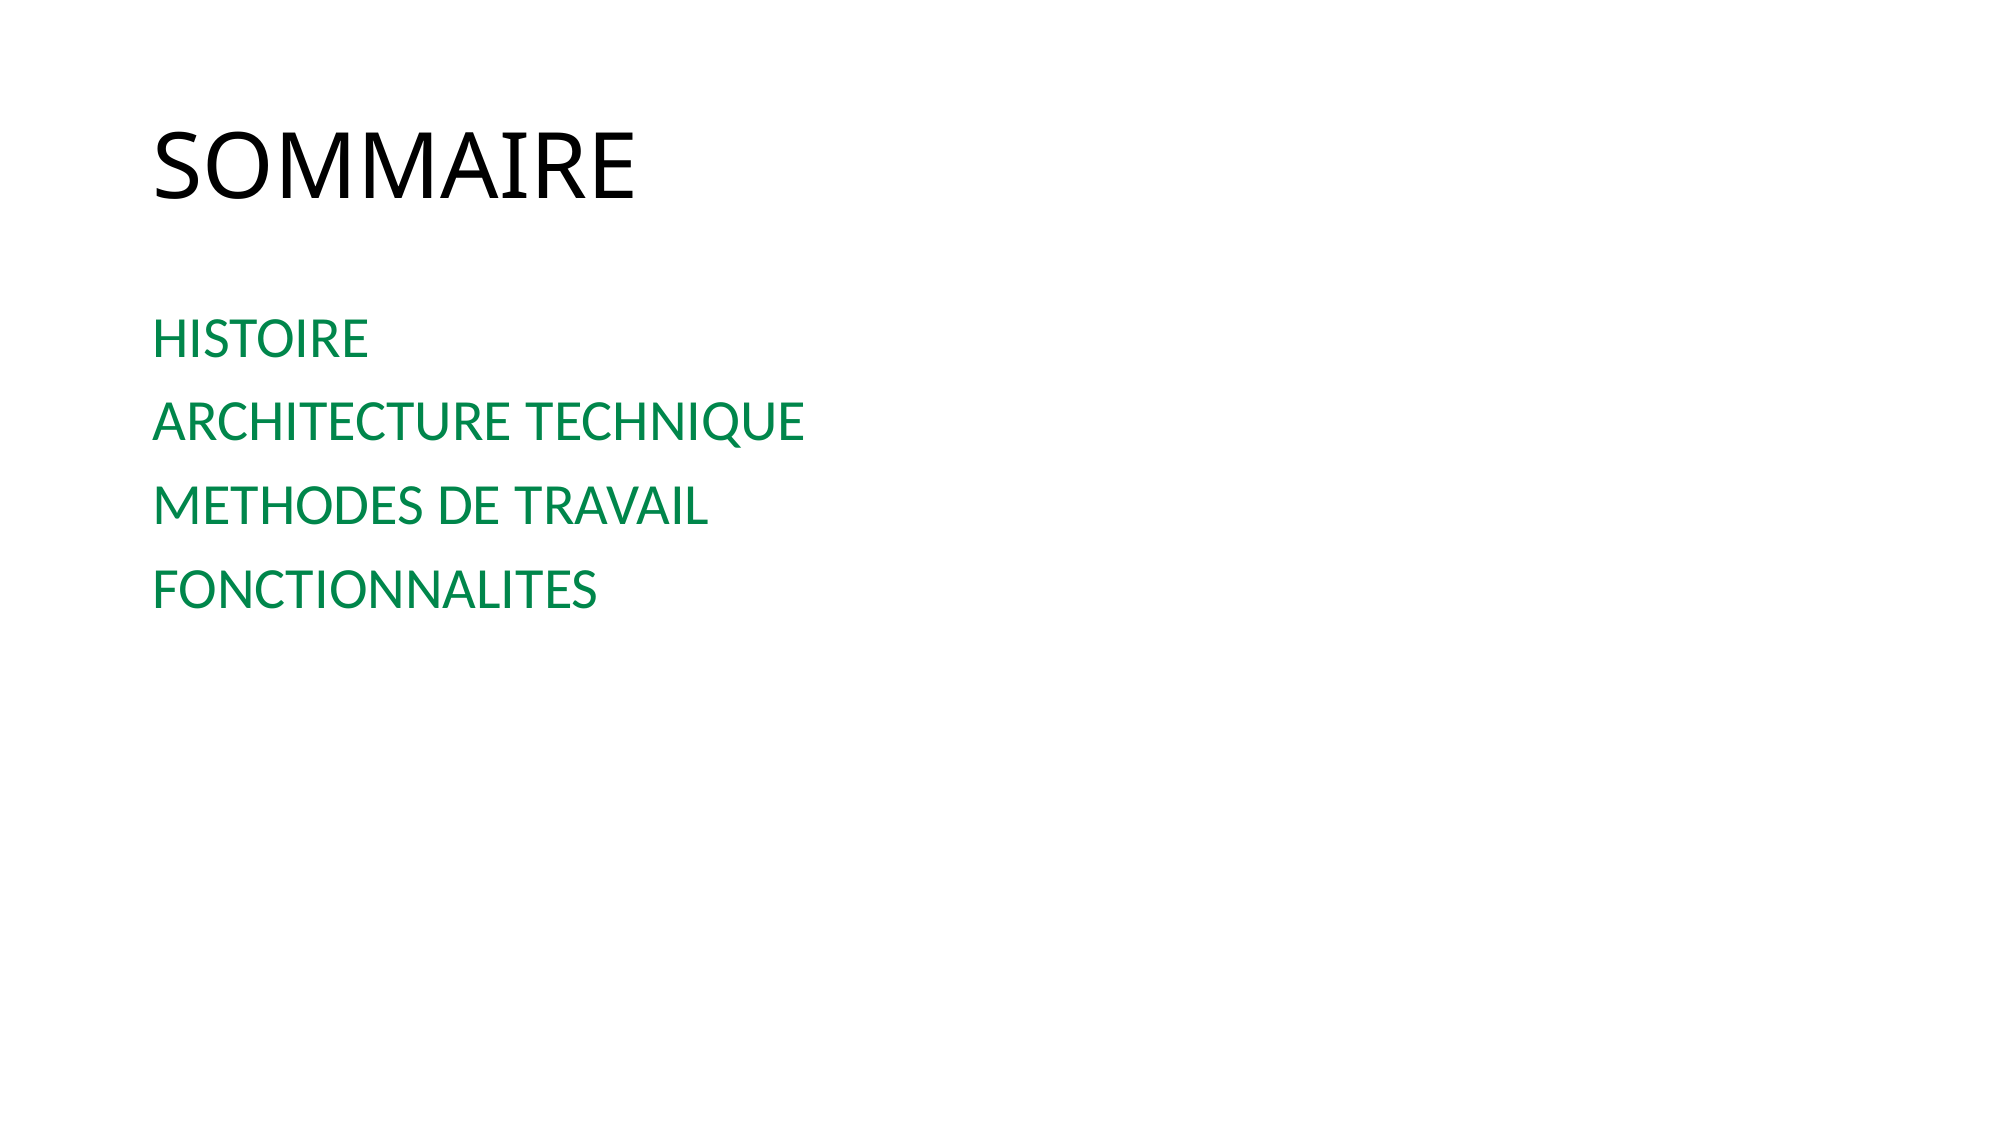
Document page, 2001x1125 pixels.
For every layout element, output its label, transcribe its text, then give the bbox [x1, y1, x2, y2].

title SOMMAIRE [137, 59, 1863, 278]
list HISTOIRE ARCHITECTURE TECHNIQUE METHODES DE TRAVAIL FONCTIONNALITES [137, 299, 1863, 1014]
